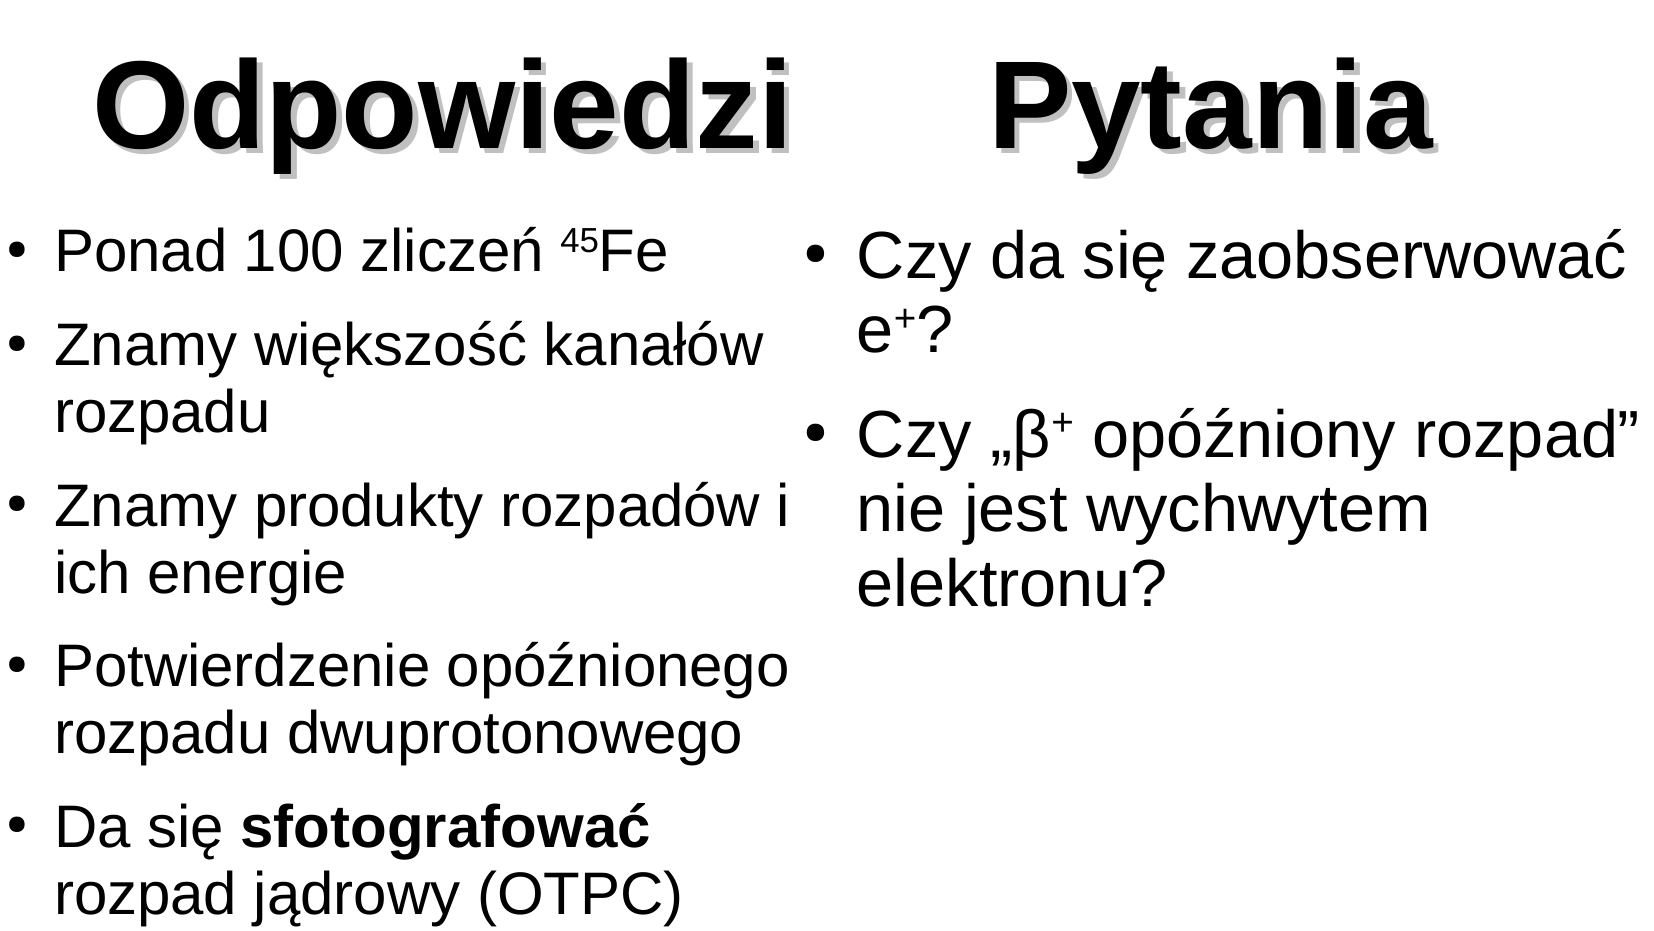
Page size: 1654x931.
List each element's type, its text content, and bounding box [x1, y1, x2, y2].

list Ponad 100 zliczeń 45Fe Znamy większość kanałów rozpadu Znamy produkty rozpadów i ich energie Potwierdzenie opóźnionego rozpadu dwuprotonowego Da się sfotografować rozpad jądrowy (OTPC) [0, 217, 786, 931]
title Pytania [850, 17, 1571, 193]
list Czy da się zaobserwować e+? Czy „β+ opóźniony rozpad” nie jest wychwytem elektronu? [786, 217, 1654, 931]
title Odpowiedzi [82, 16, 803, 193]
